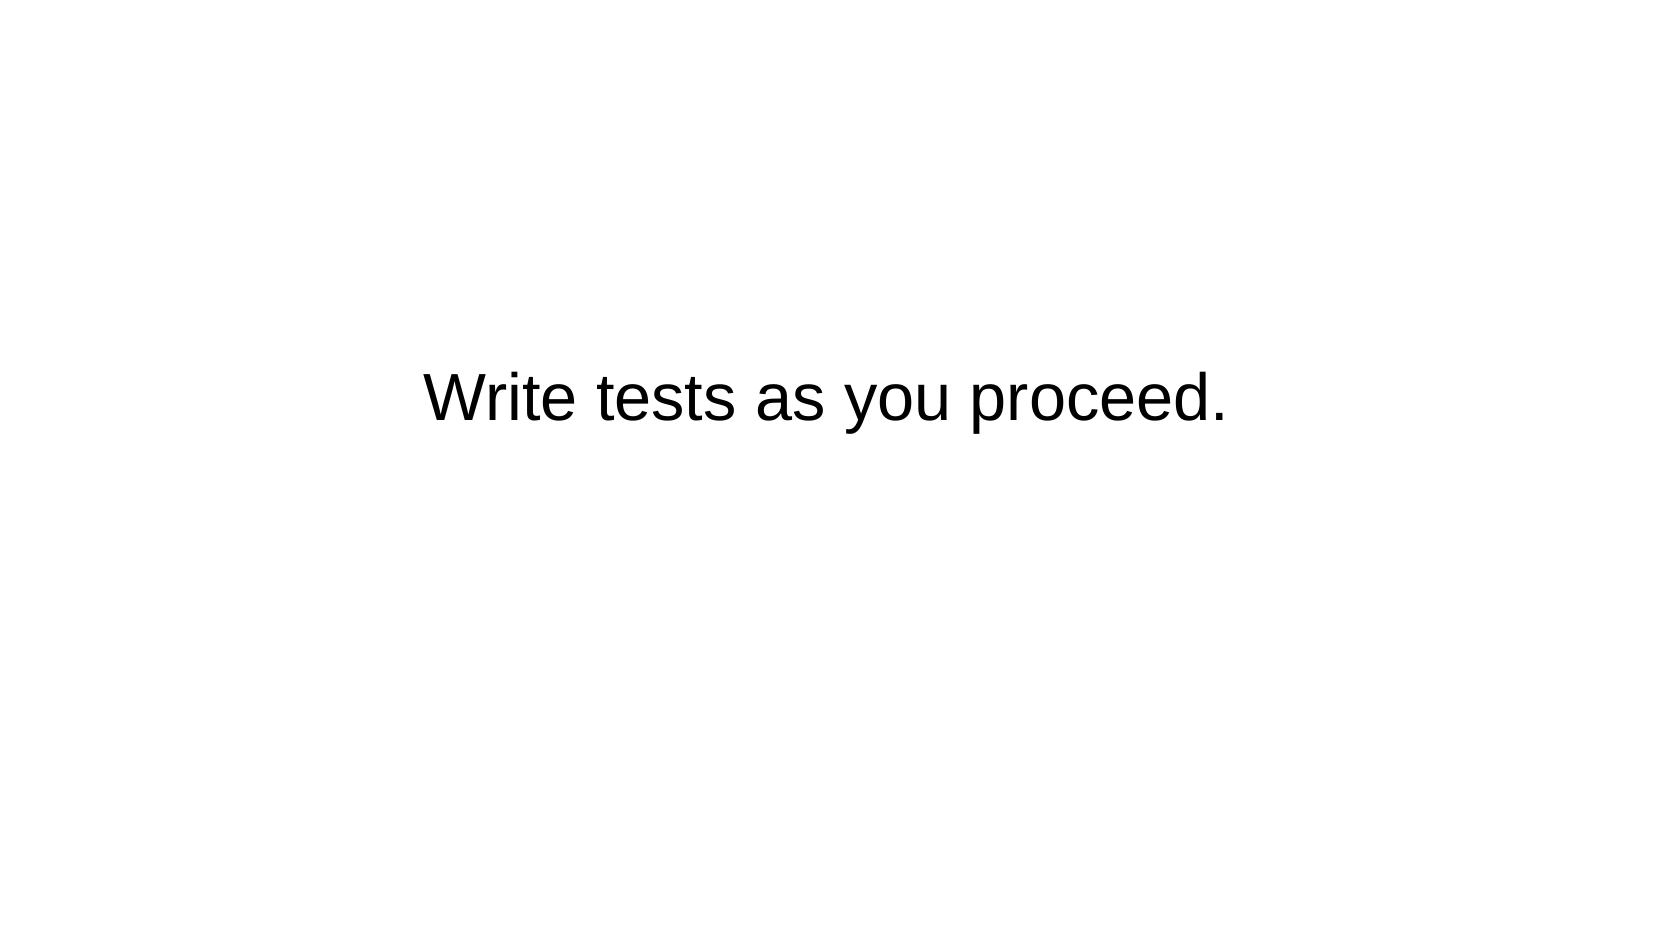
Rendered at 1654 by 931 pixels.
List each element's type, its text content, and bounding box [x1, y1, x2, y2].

subtitle Write tests as you proceed. [82, 37, 1571, 758]
